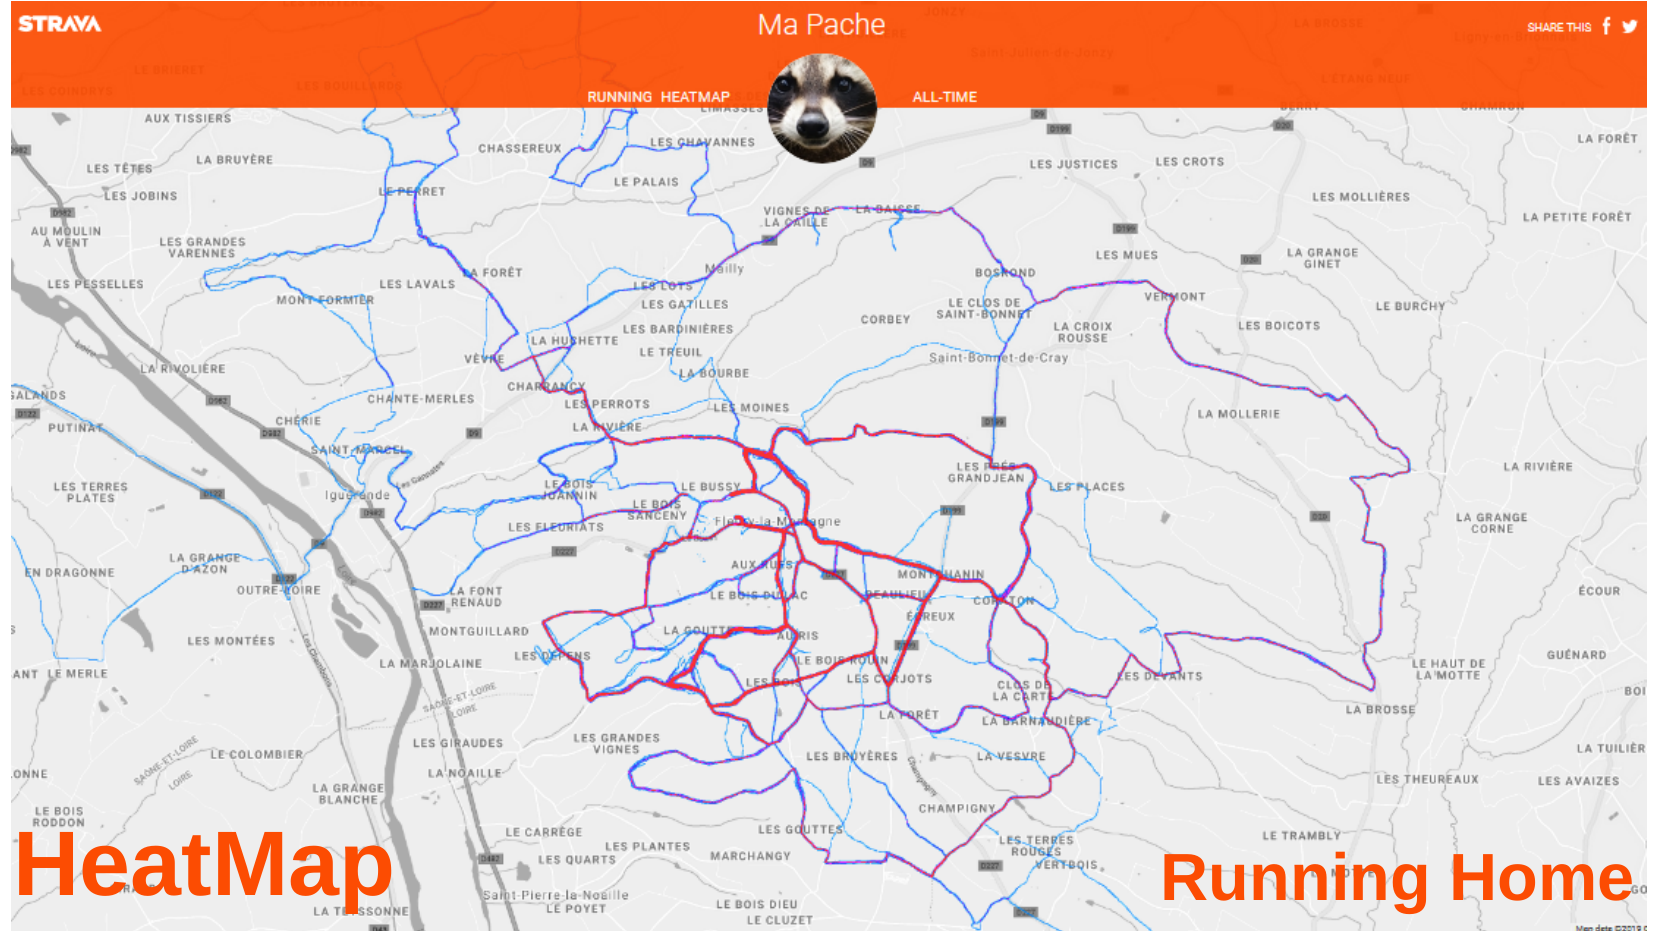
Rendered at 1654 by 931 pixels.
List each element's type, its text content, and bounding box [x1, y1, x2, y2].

title HeatMap [13, 780, 419, 916]
title Running Home [960, 615, 1636, 916]
picture [11, 1, 1647, 931]
